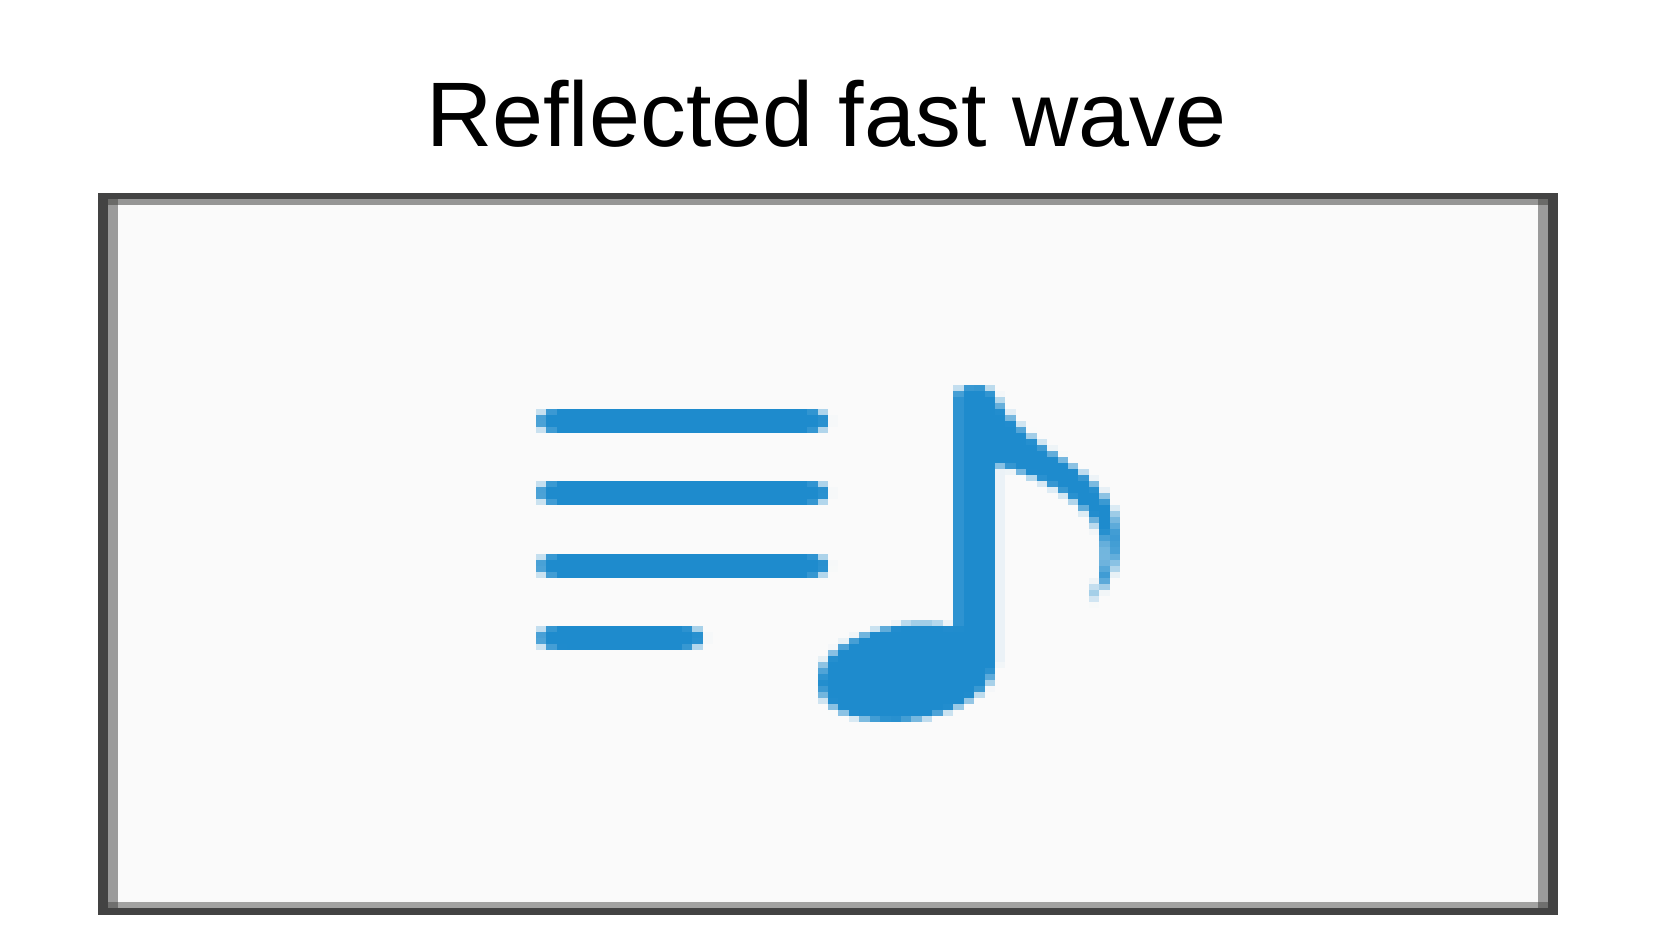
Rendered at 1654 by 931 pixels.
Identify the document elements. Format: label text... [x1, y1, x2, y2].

title Reflected fast wave [82, 37, 1571, 193]
text_box [97, 192, 1560, 916]
